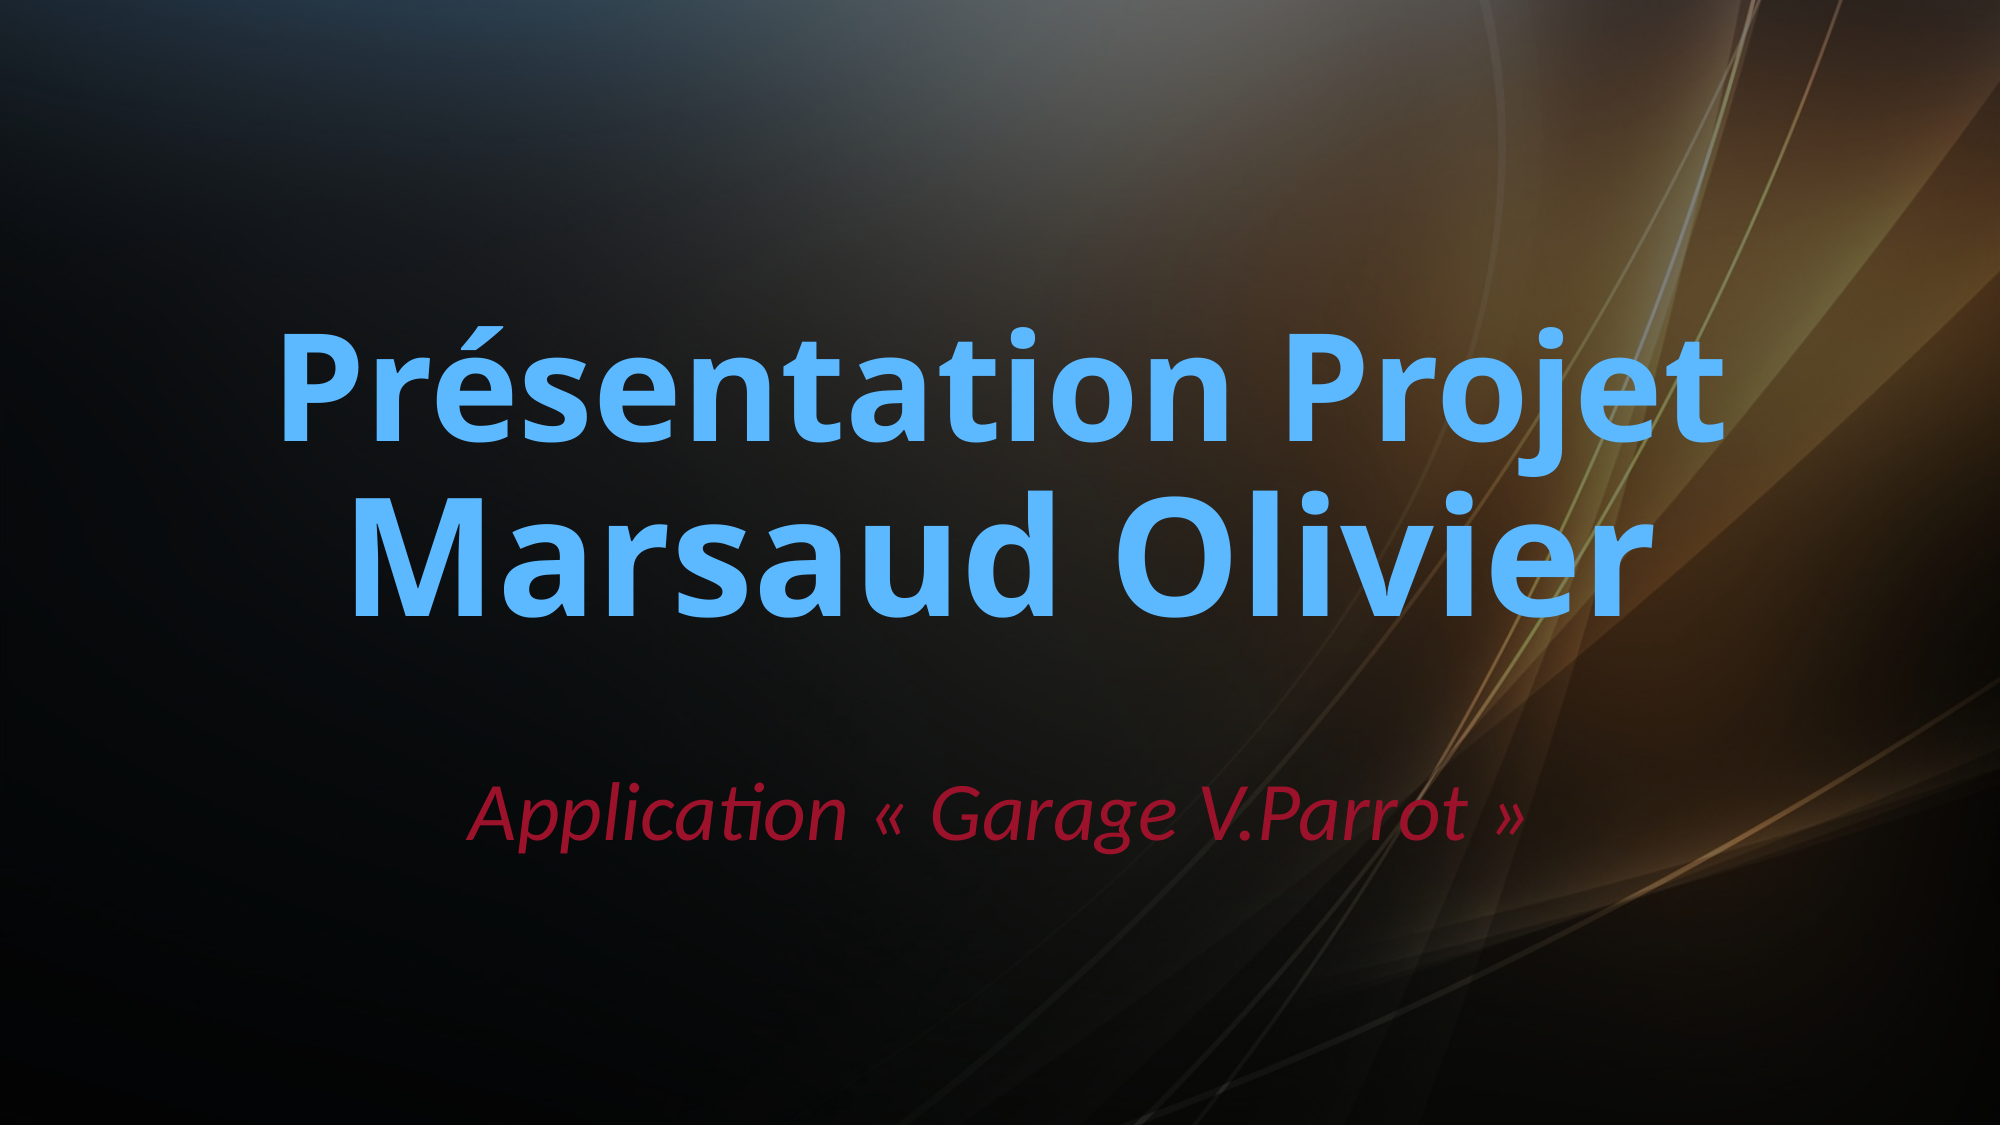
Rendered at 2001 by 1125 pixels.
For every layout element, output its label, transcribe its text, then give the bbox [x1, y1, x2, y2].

subtitle Application « Garage V.Parrot » [249, 760, 1750, 941]
picture [0, 0, 2000, 1125]
title Présentation Projet Marsaud Olivier [249, 184, 1750, 660]
